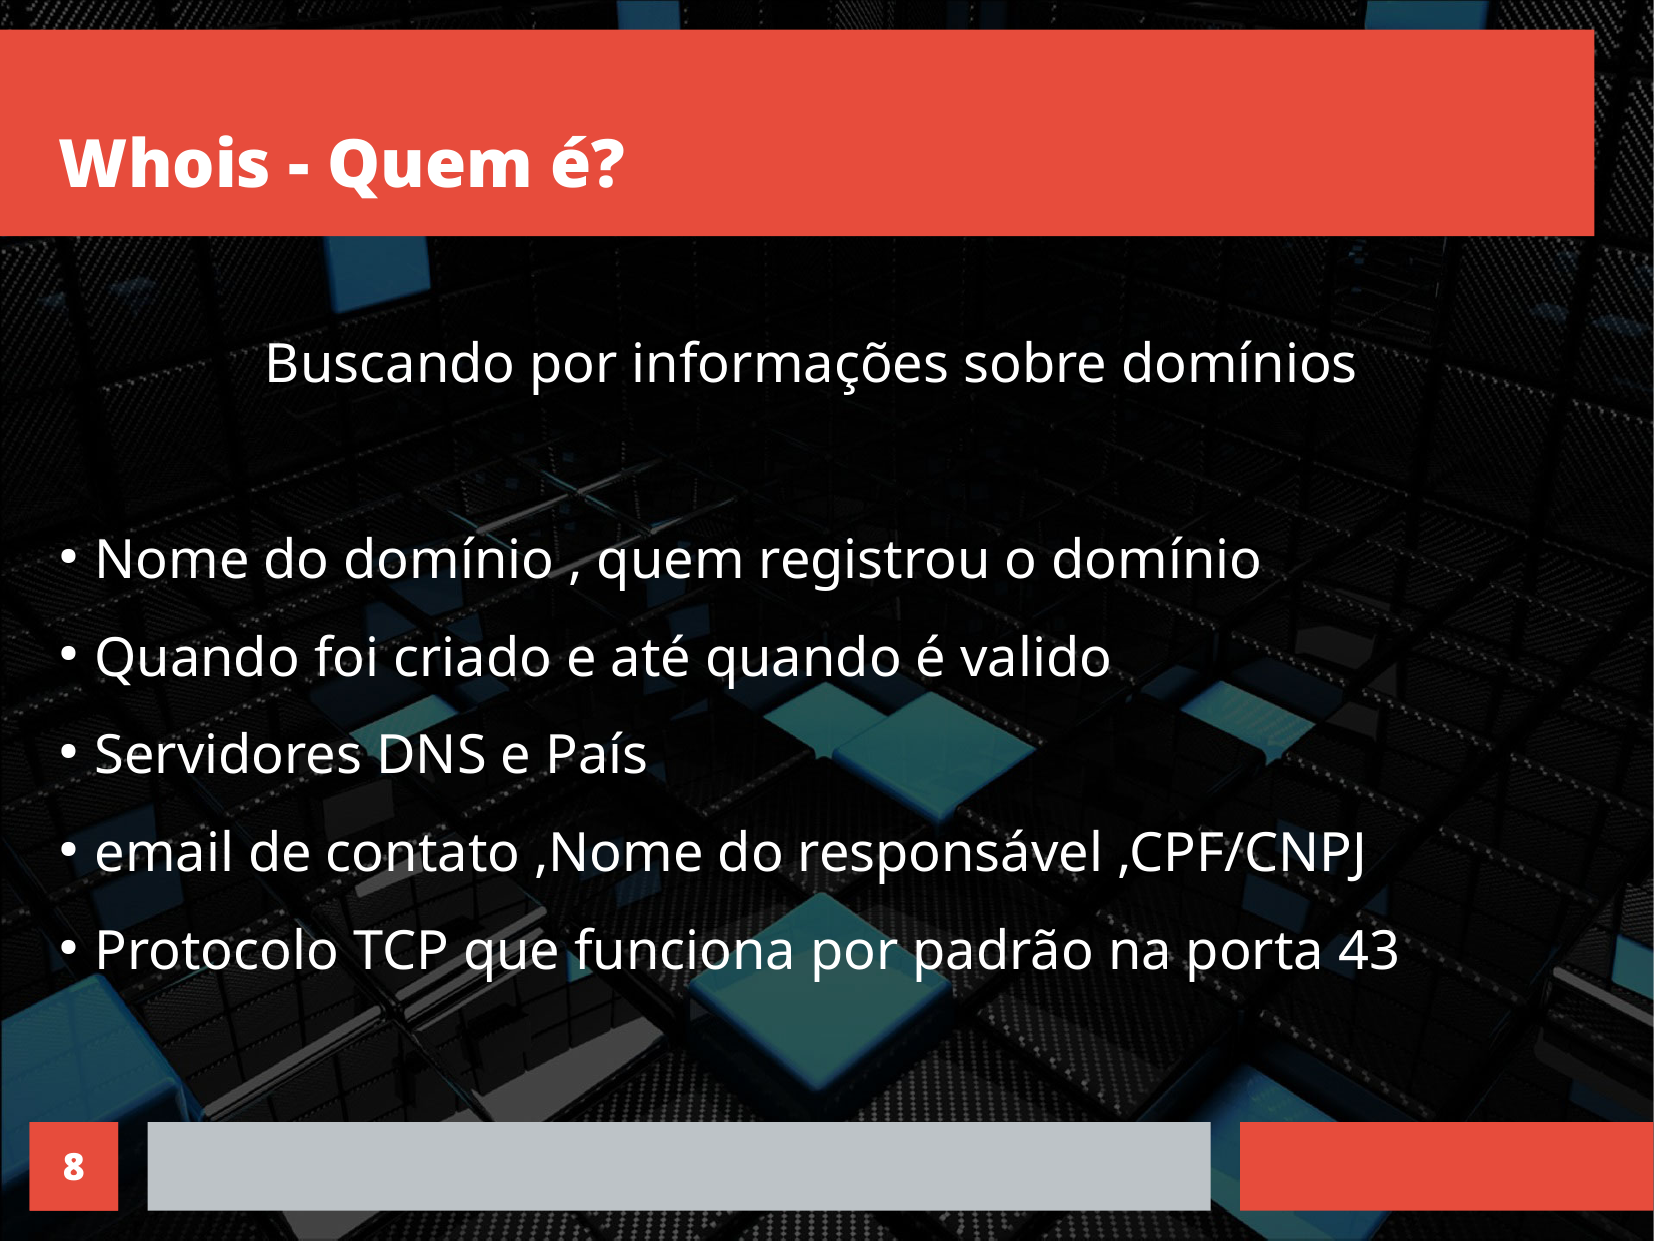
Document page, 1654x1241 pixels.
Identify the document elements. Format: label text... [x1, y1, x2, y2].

list Buscando por informações sobre domínios Nome do domínio , quem registrou o domínio Quando foi criado e até quando é valido Servidores DNS e País email de contato ,Nome do responsável ,CPF/CNPJ Protocolo TCP que funciona por padrão na porta 43 [59, 324, 1565, 1093]
title Whois - Quem é? [59, 59, 1595, 207]
picture [0, 0, 1654, 1241]
